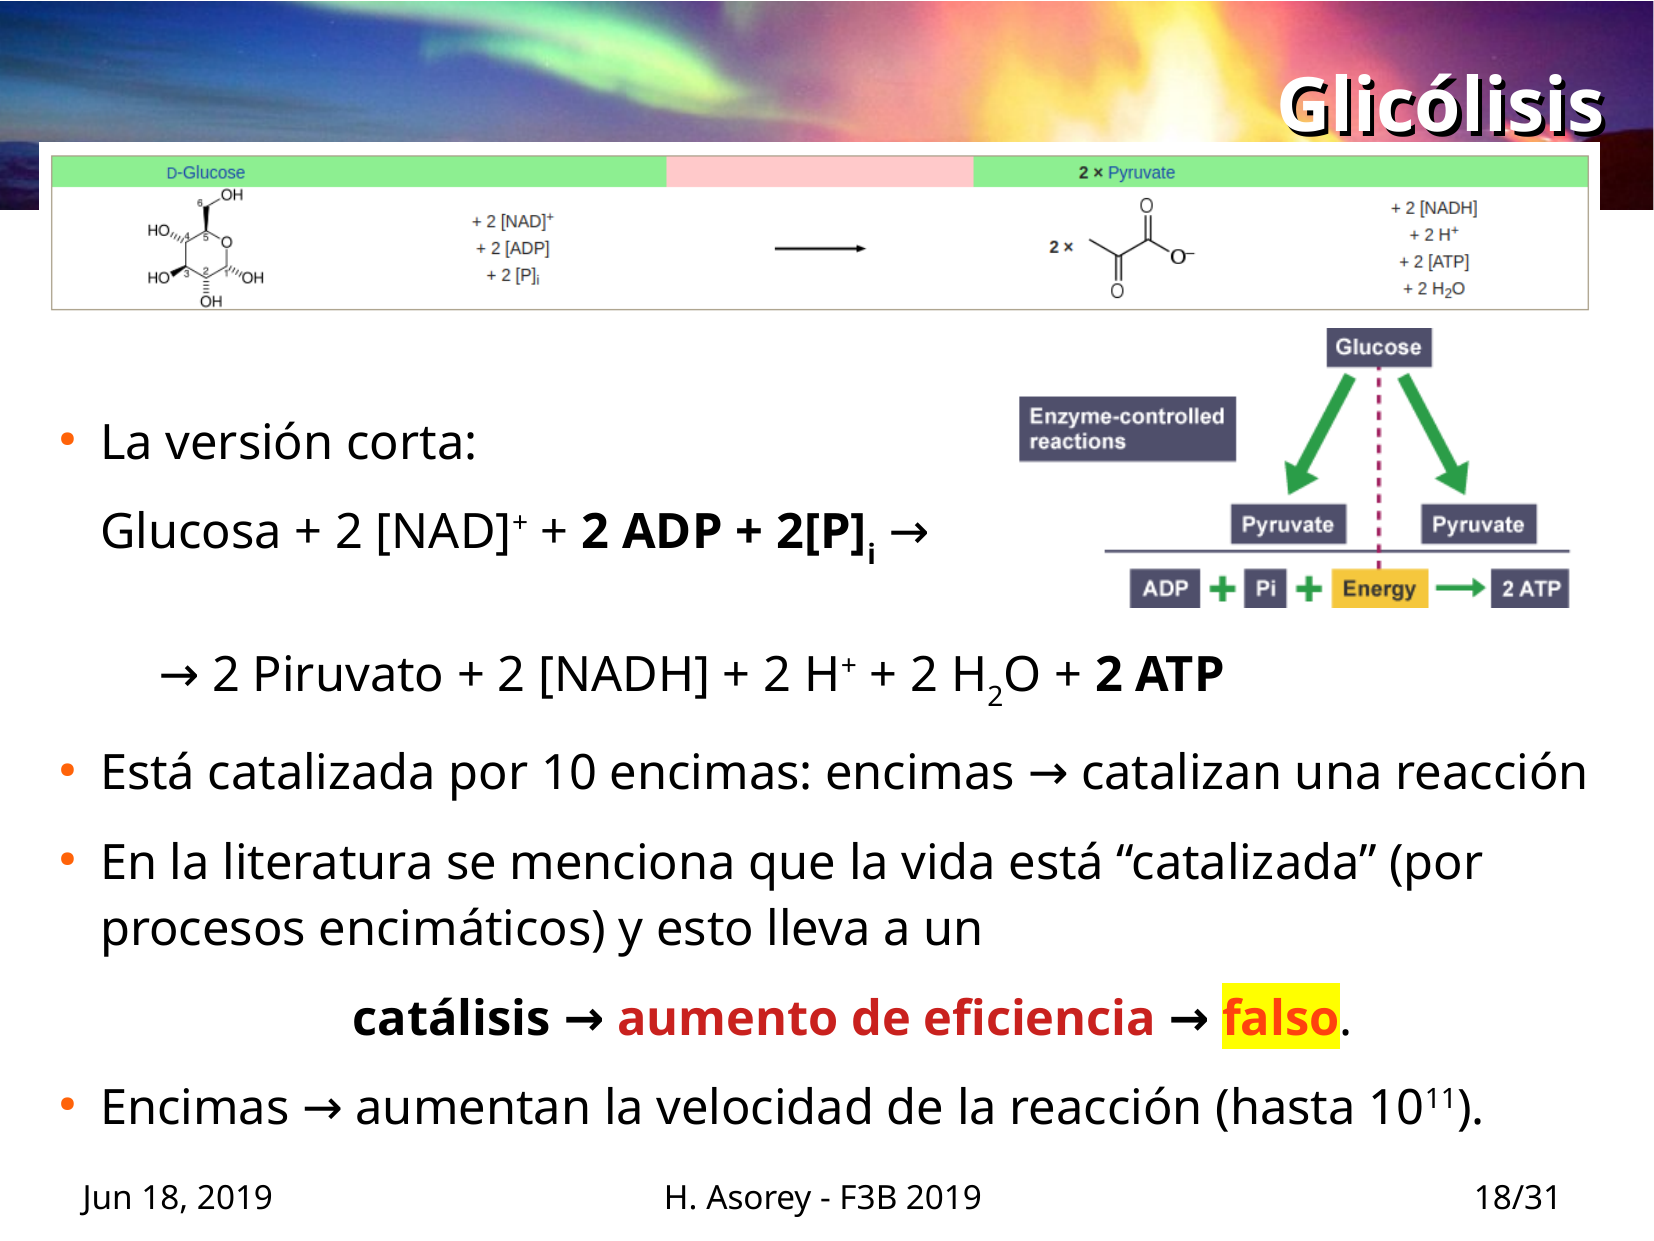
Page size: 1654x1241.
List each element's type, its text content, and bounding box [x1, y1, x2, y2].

title Glicólisis [45, 15, 1606, 191]
picture [1019, 328, 1583, 608]
list La versión corta: Glucosa + 2 [NAD]+ + 2 ADP + 2[P]i → → 2 Piruvato + 2 [NADH] + 2 H+ + 2 H2O + 2 ATP Está catalizada por 10 encimas: encimas → catalizan una reacción En la literatura se menciona que la vida está “catalizada” (por procesos encimáticos) y esto lleva a un catálisis → aumento de eficiencia → falso. Encimas → aumentan la velocidad de la reacción (hasta 1011). [45, 407, 1606, 1159]
picture [0, 1, 1654, 325]
